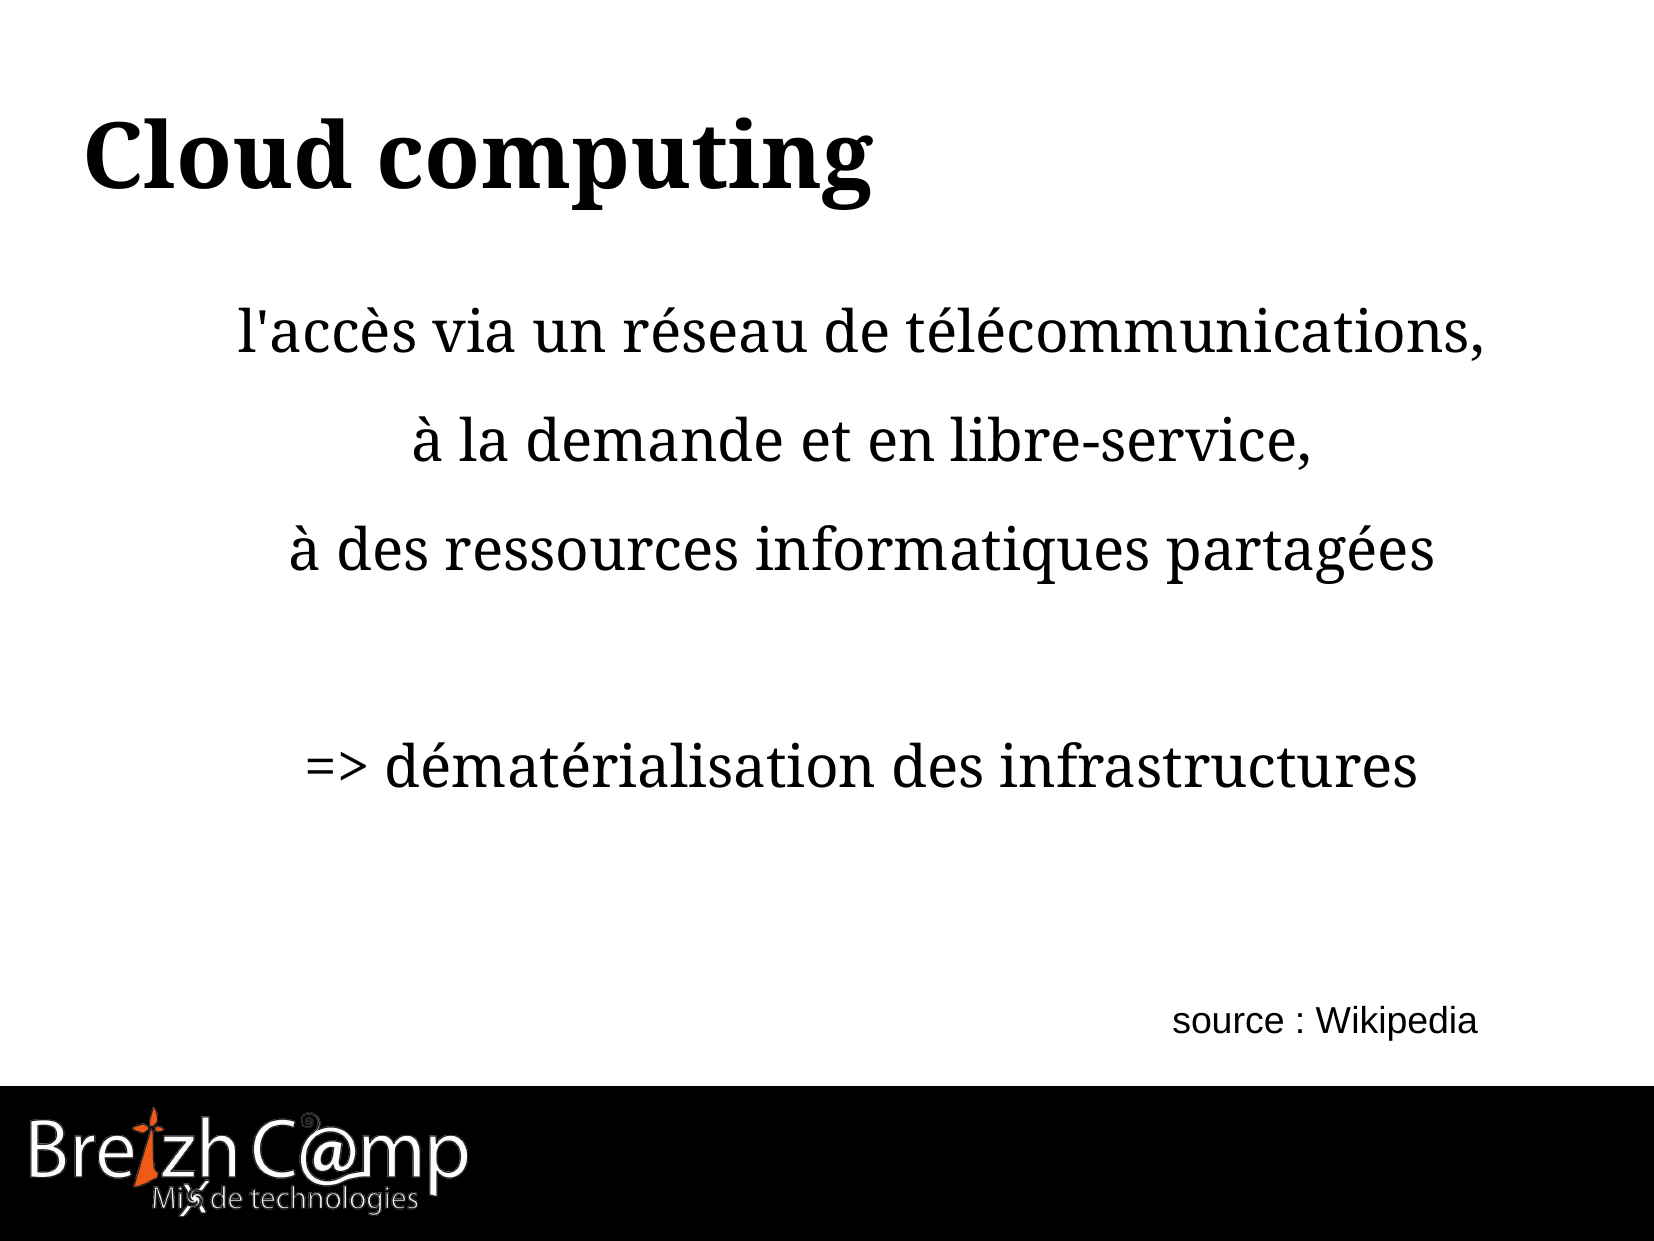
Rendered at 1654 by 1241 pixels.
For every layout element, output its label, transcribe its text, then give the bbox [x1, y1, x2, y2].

title Cloud computing [82, 49, 1571, 257]
text_box source : Wikipedia [1157, 991, 1493, 1049]
list l'accès via un réseau de télécommunications, à la demande et en libre-service, à des ressources informatiques partagées => dématérialisation des infrastructures [35, 290, 1619, 1010]
picture [30, 1107, 468, 1217]
